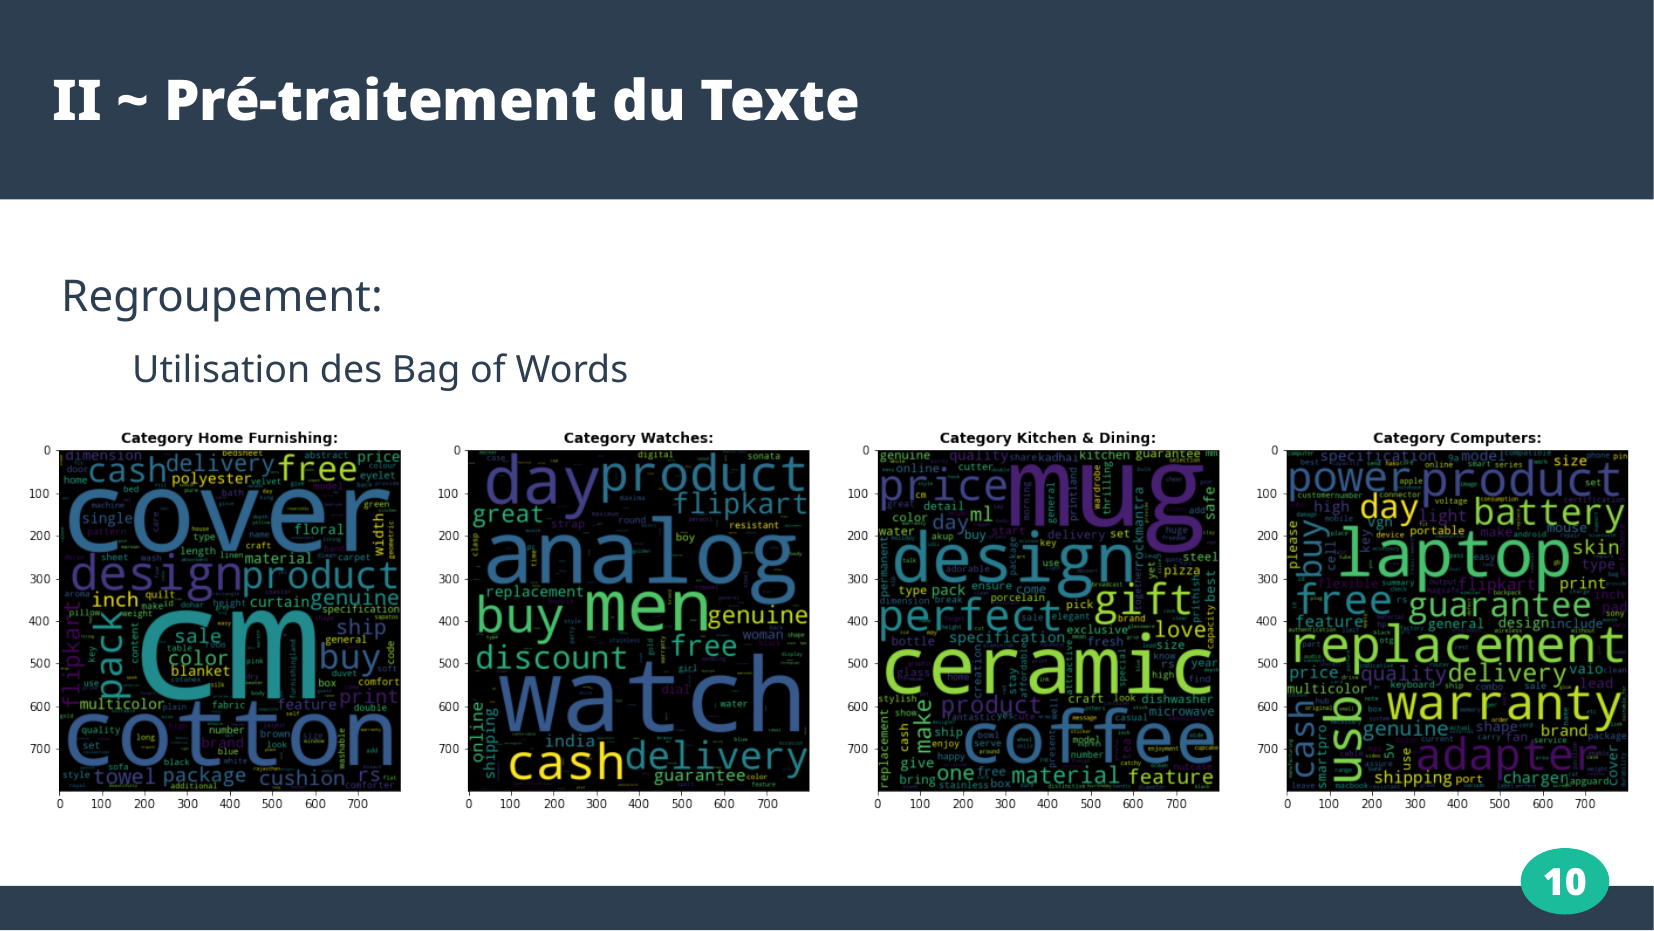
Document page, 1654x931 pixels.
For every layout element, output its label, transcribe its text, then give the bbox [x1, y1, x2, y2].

title II ~ Pré-traitement du Texte [0, 39, 1621, 158]
picture [0, 420, 1652, 826]
list Regroupement: Utilisation des Bag of Words [0, 174, 691, 420]
